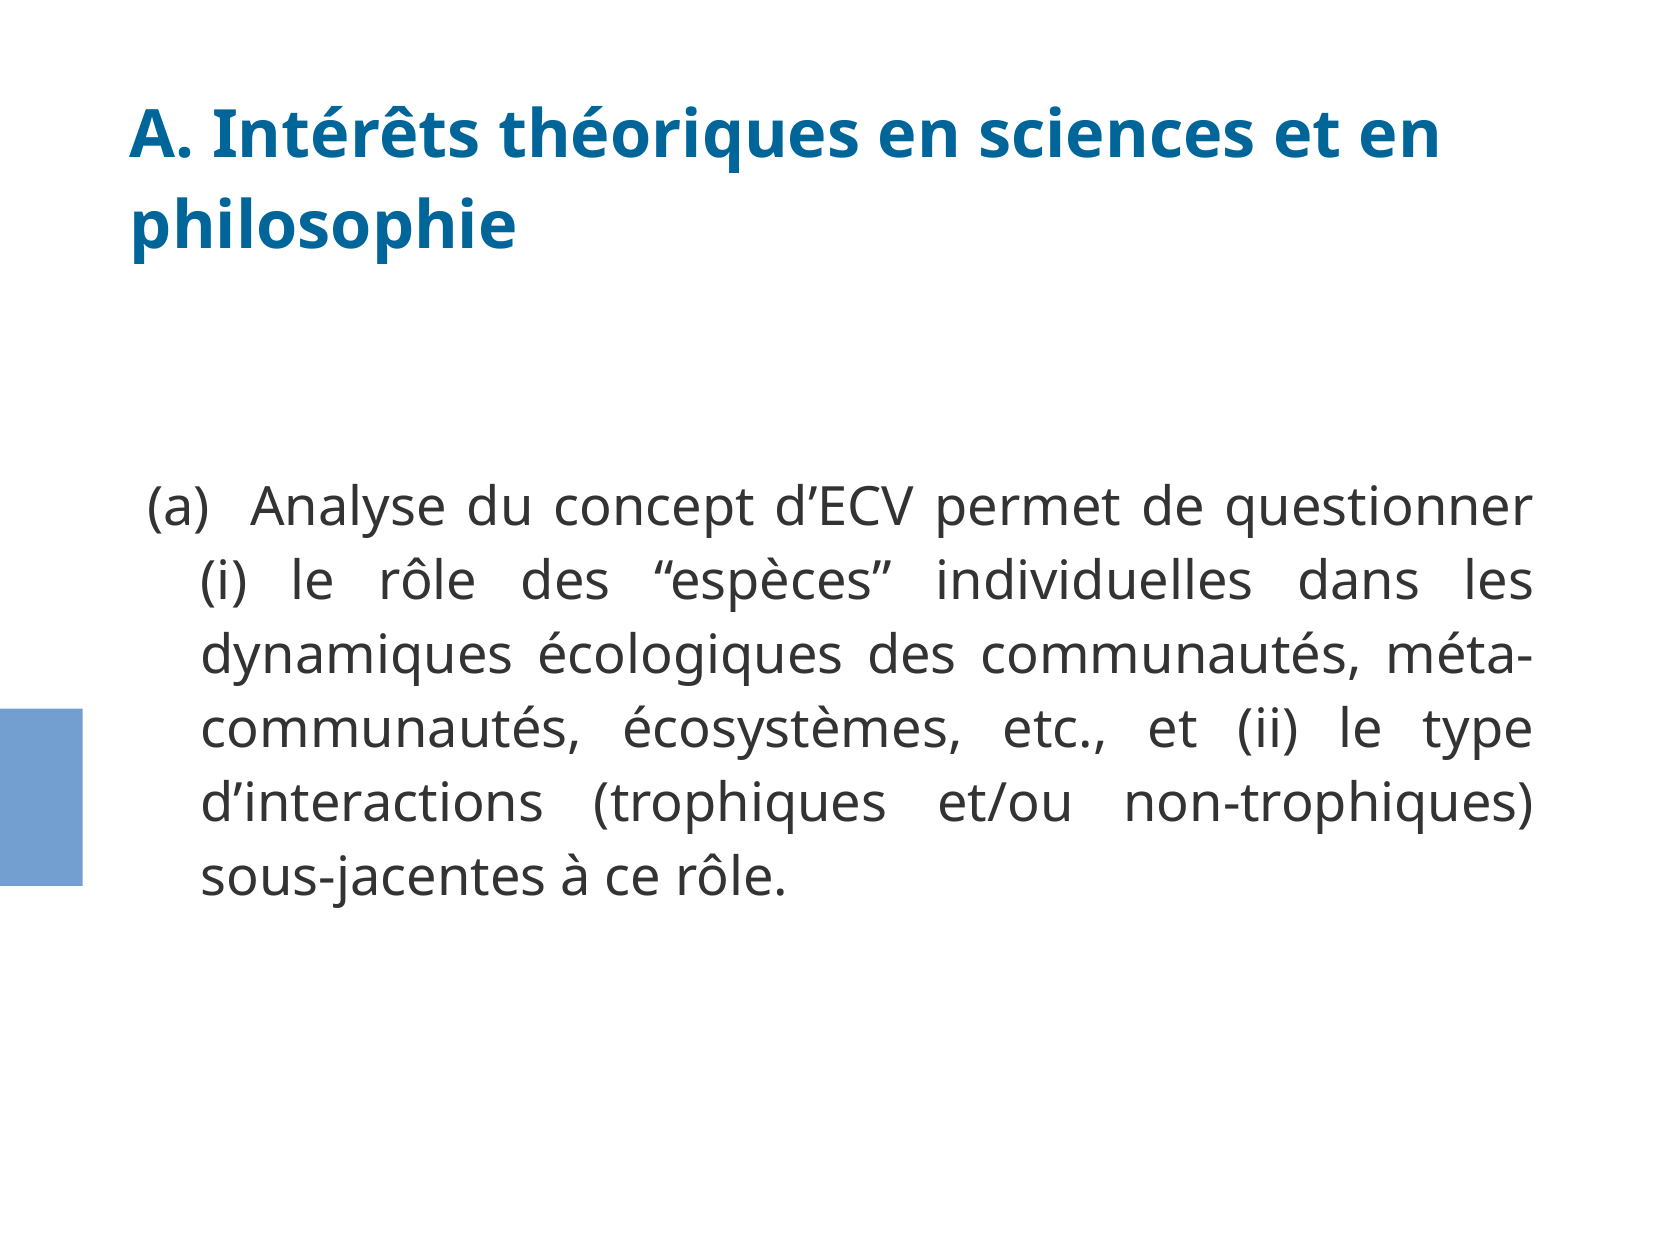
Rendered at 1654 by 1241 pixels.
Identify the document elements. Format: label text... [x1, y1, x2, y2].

list Analyse du concept d’ECV permet de questionner (i) le rôle des “espèces” individuelles dans les dynamiques écologiques des communautés, méta-communautés, écosystèmes, etc., et (ii) le type d’interactions (trophiques et/ou non-trophiques) sous-jacentes à ce rôle. [129, 354, 1536, 1074]
title A. Intérêts théoriques en sciences et en philosophie [129, 58, 1536, 296]
